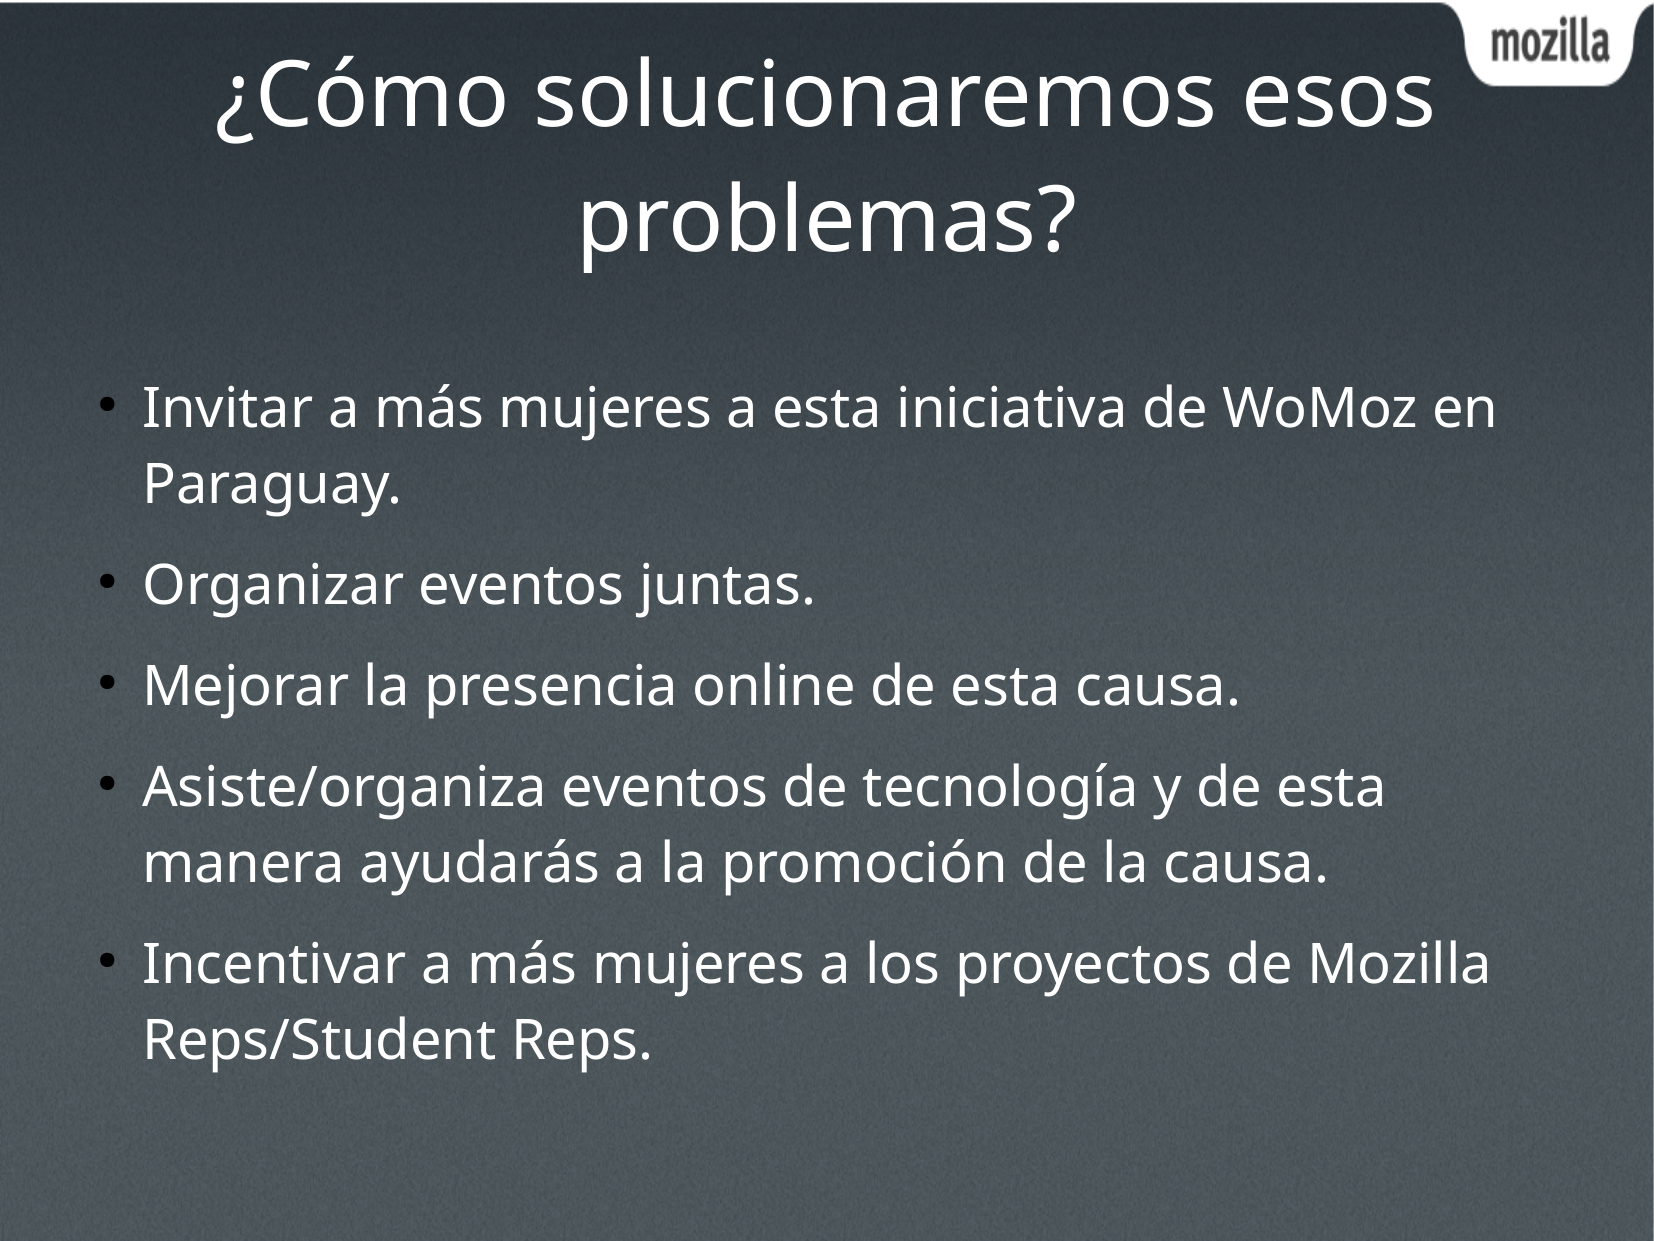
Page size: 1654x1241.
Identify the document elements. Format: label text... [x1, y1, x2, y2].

list Invitar a más mujeres a esta iniciativa de WoMoz en Paraguay. Organizar eventos juntas. Mejorar la presencia online de esta causa. Asiste/organiza eventos de tecnología y de esta manera ayudarás a la promoción de la causa. Incentivar a más mujeres a los proyectos de Mozilla Reps/Student Reps. [82, 367, 1538, 1087]
picture [0, 0, 1654, 1241]
title ¿Cómo solucionaremos esos problemas? [82, 27, 1571, 279]
